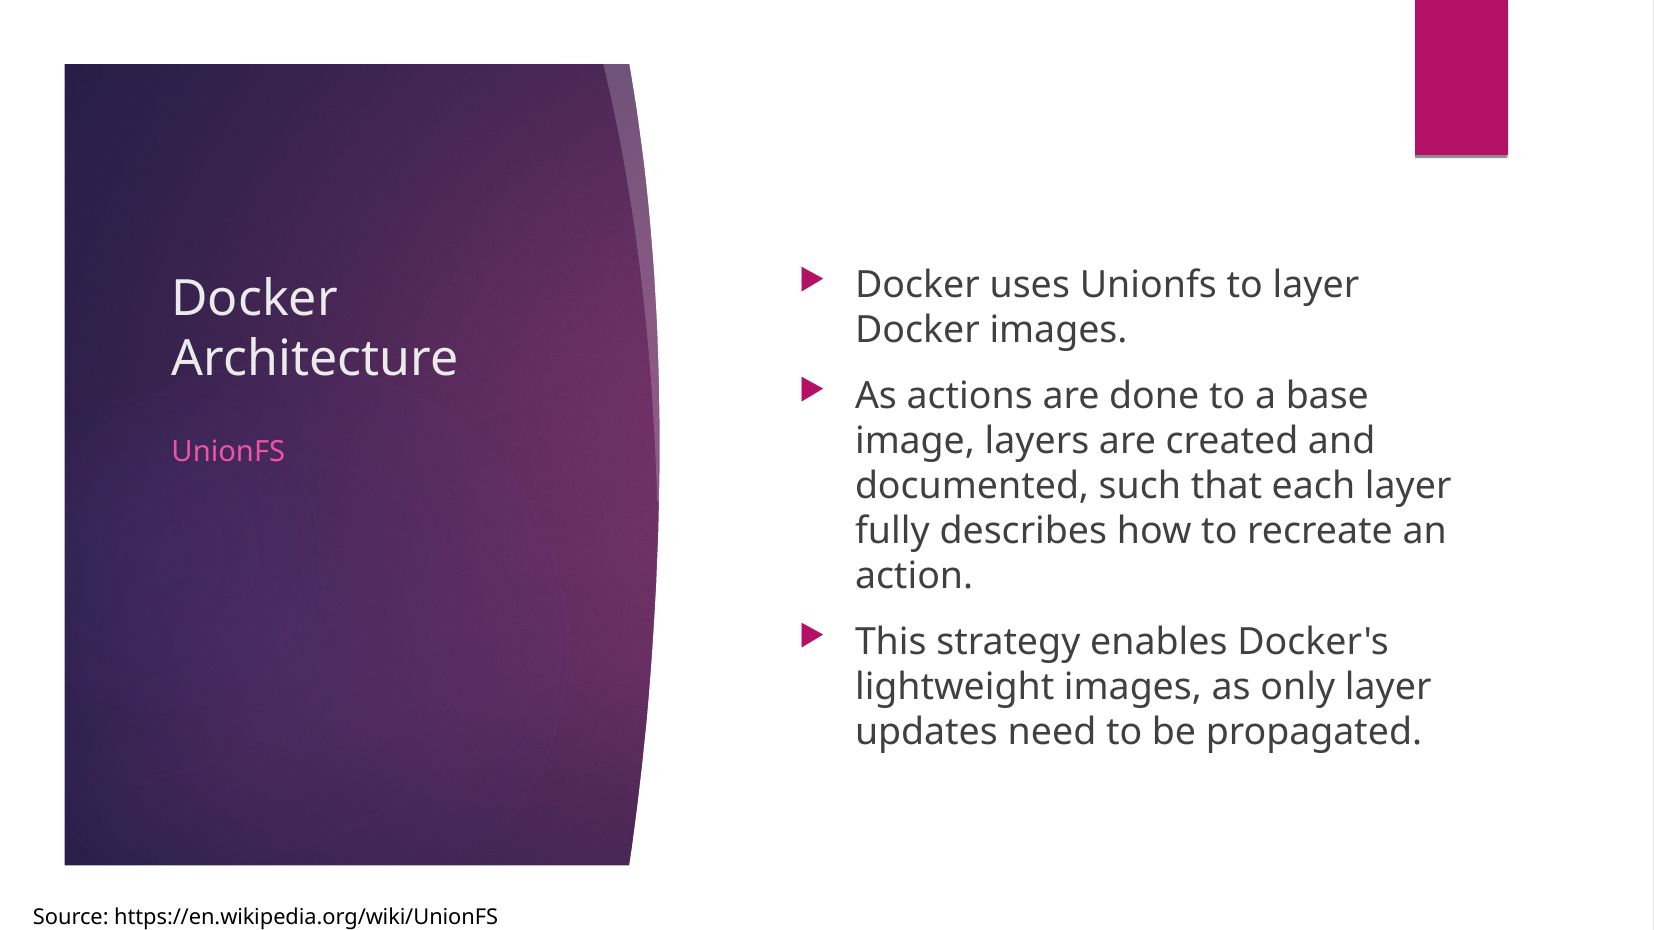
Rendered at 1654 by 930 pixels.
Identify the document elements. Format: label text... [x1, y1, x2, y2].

text_box Source: https://en.wikipedia.org/wiki/UnionFS [18, 895, 1635, 930]
title Docker Architecture [156, 175, 593, 393]
list Docker uses Unionfs to layer Docker images. As actions are done to a base image, layers are created and documented, such that each layer fully describes how to recreate an action. This strategy enables Docker's lightweight images, as only layer updates need to be propagated. [783, 196, 1488, 817]
list UnionFS [156, 424, 536, 817]
picture [65, 64, 658, 865]
